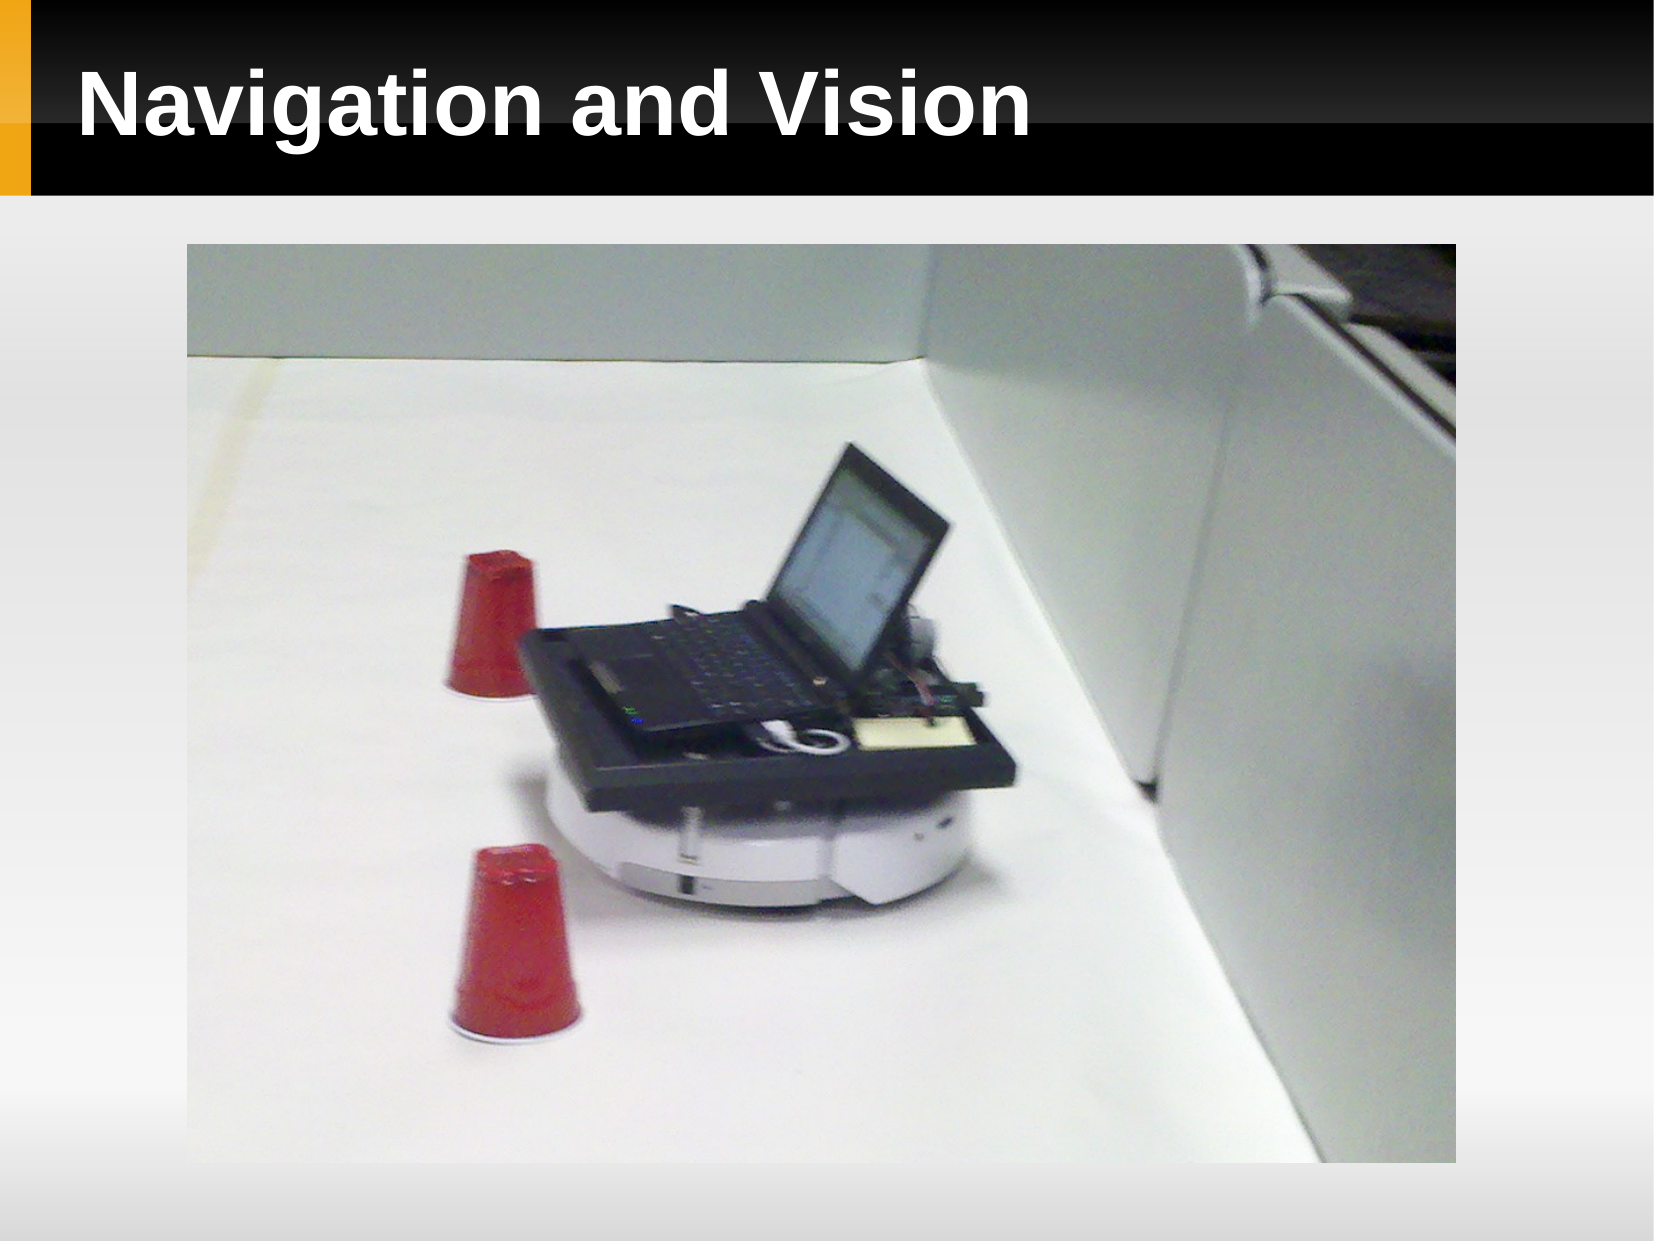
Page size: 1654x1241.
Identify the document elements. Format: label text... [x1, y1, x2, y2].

picture [0, 0, 1654, 1241]
title Navigation and Vision [76, 0, 1565, 208]
